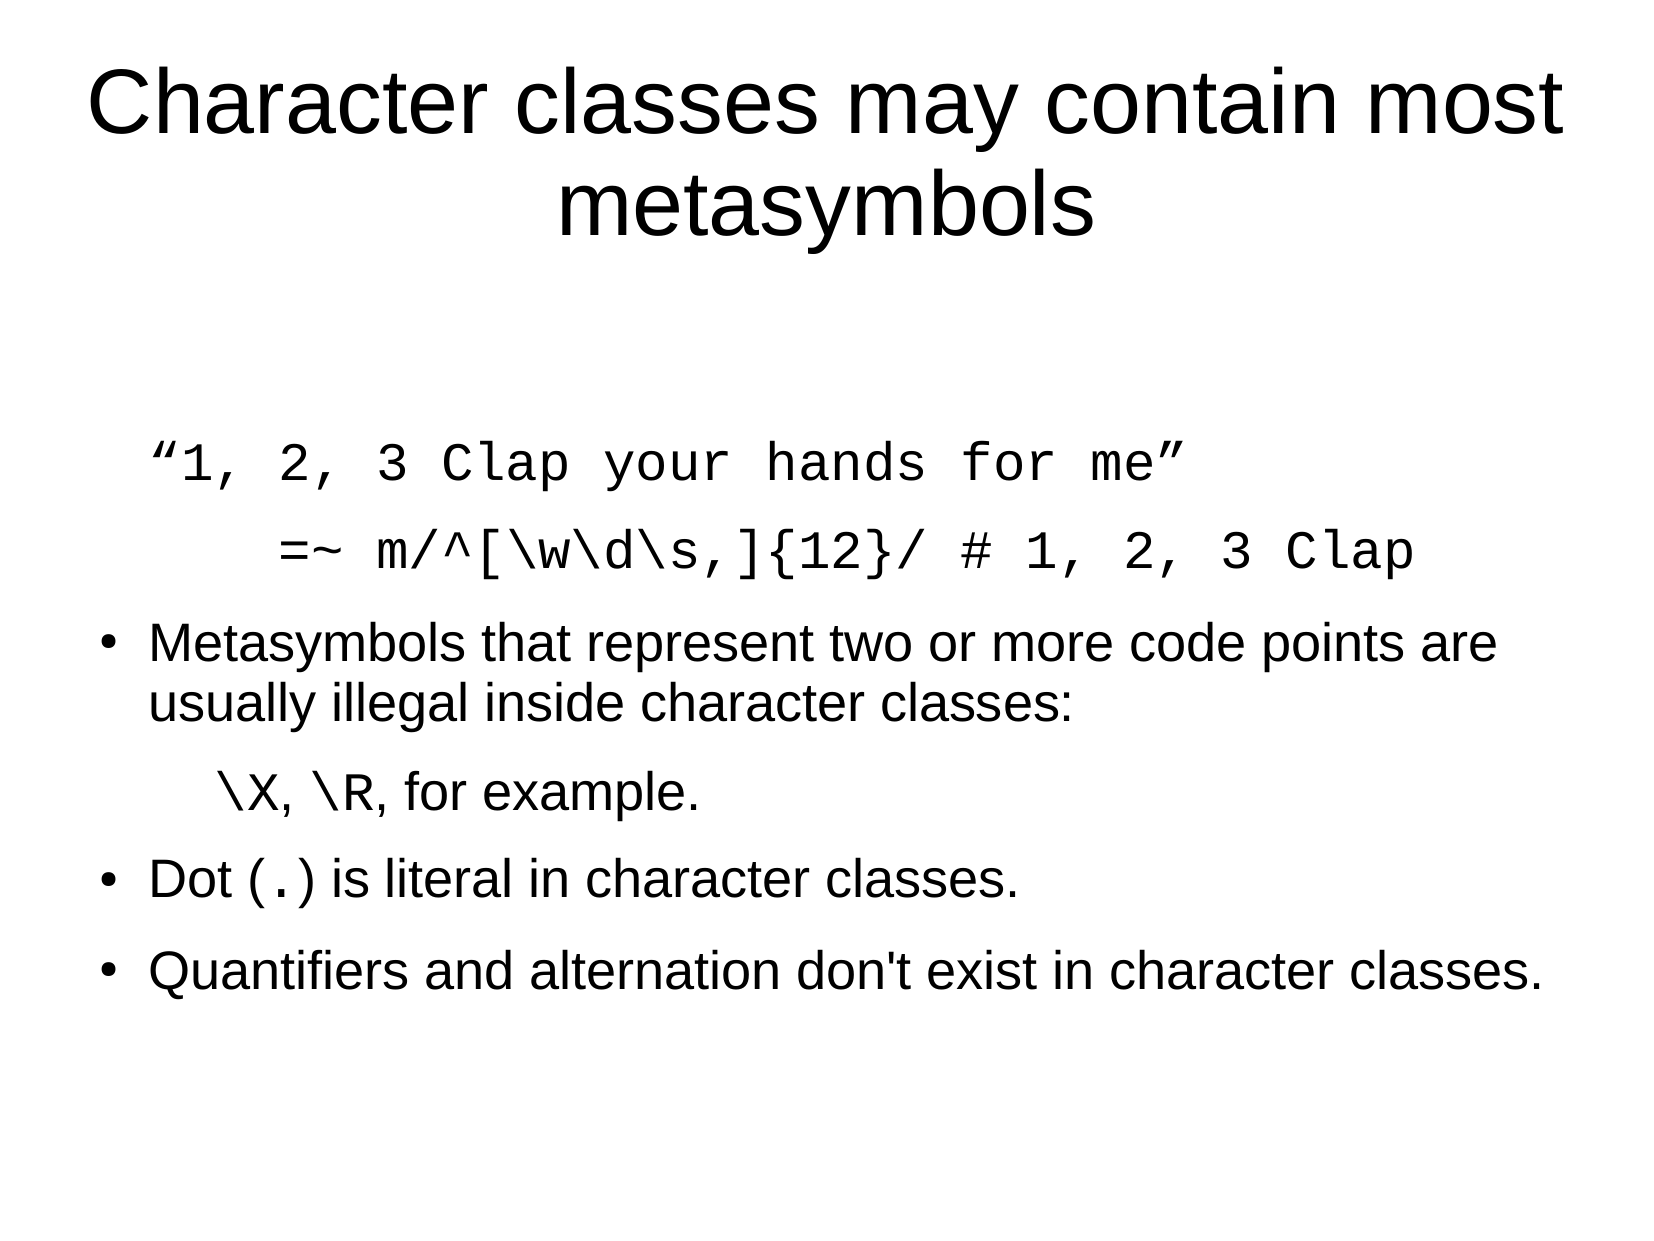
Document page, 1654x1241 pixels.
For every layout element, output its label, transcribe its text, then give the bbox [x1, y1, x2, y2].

list “1, 2, 3 Clap your hands for me” =~ m/^[\w\d\s,]{12}/ # 1, 2, 3 Clap Metasymbols that represent two or more code points are usually illegal inside character classes: \X, \R, for example. Dot (.) is literal in character classes. Quantifiers and alternation don't exist in character classes. [82, 435, 1571, 1010]
title Character classes may contain most metasymbols [82, 49, 1571, 257]
